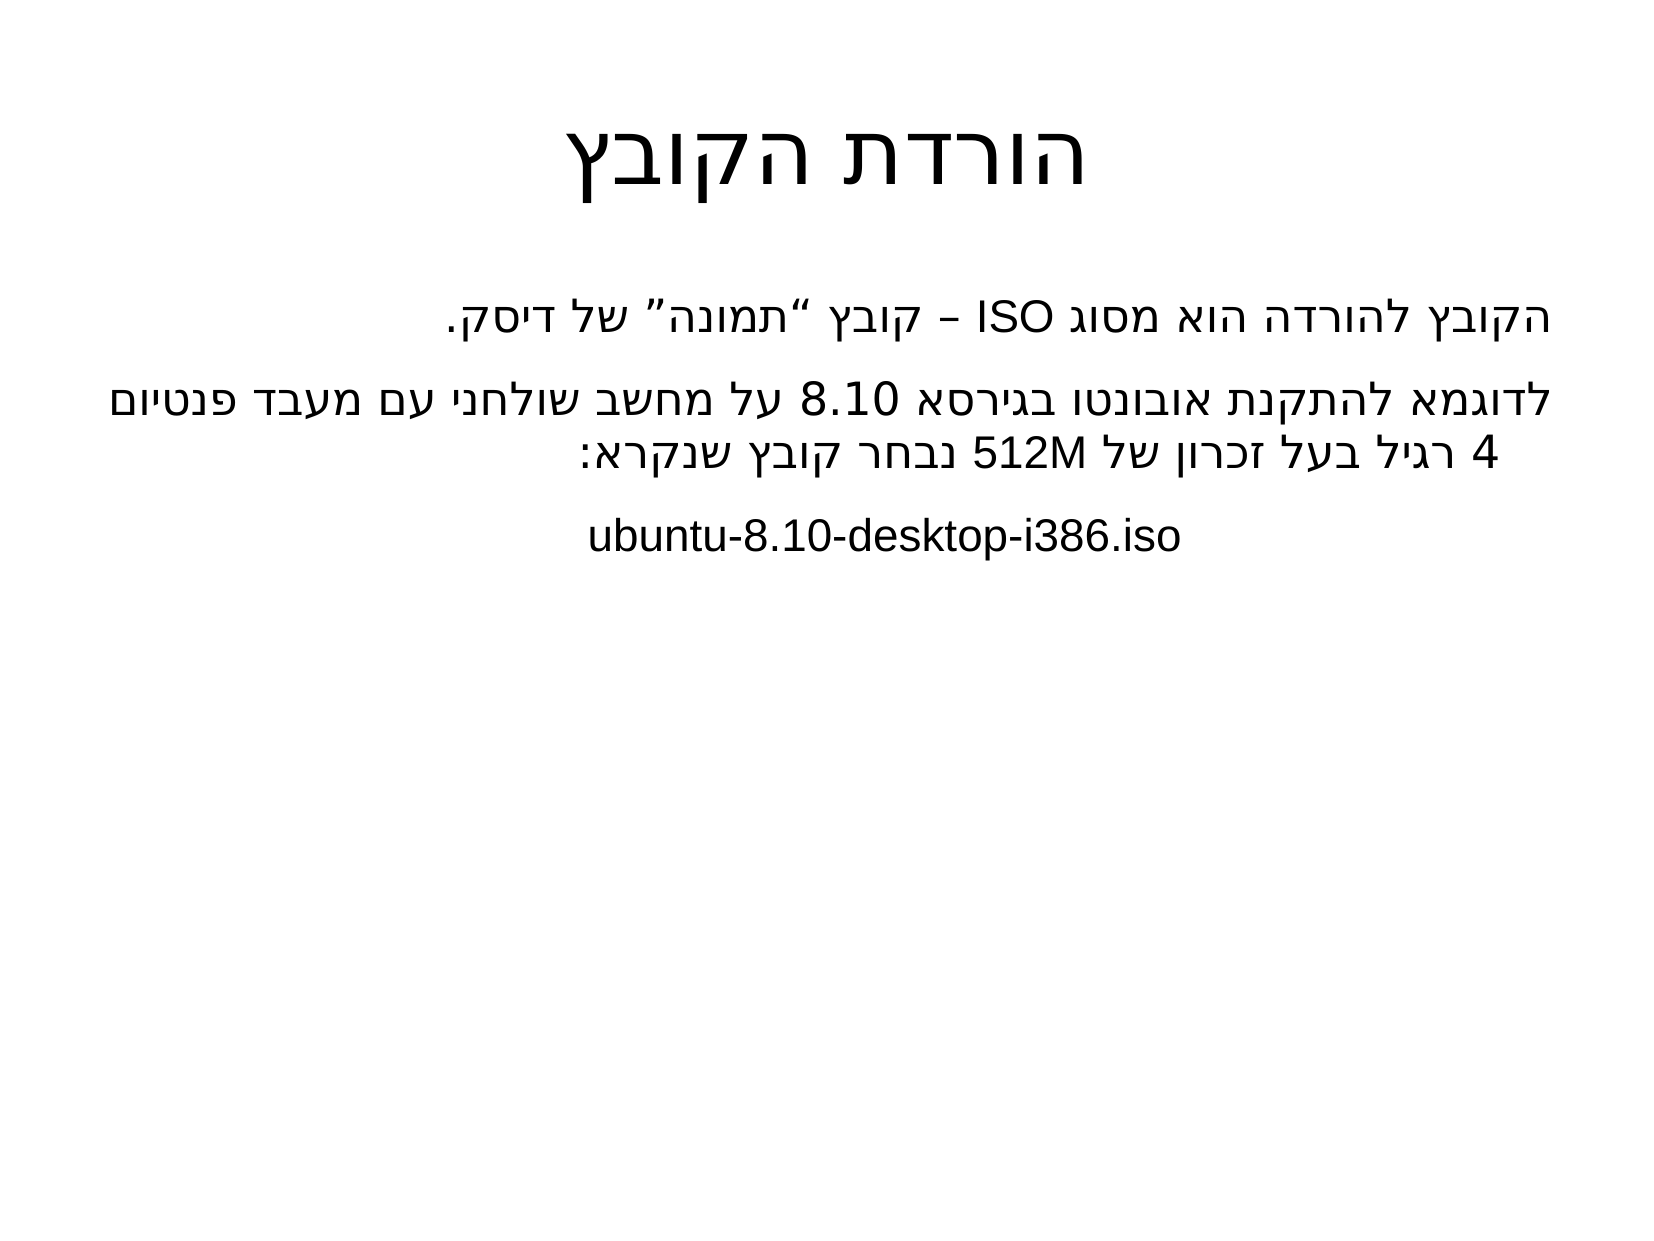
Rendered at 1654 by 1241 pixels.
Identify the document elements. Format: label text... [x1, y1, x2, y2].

title הורדת הקובץ [82, 49, 1571, 257]
list הקובץ להורדה הוא מסוג ISO – קובץ “תמונה” של דיסק. לדוגמא להתקנת אובונטו בגירסא 8.10 על מחשב שולחני עם מעבד פנטיום 4 רגיל בעל זכרון של 512M נבחר קובץ שנקרא: ubuntu-8.10-desktop-i386.iso [82, 290, 1571, 1109]
